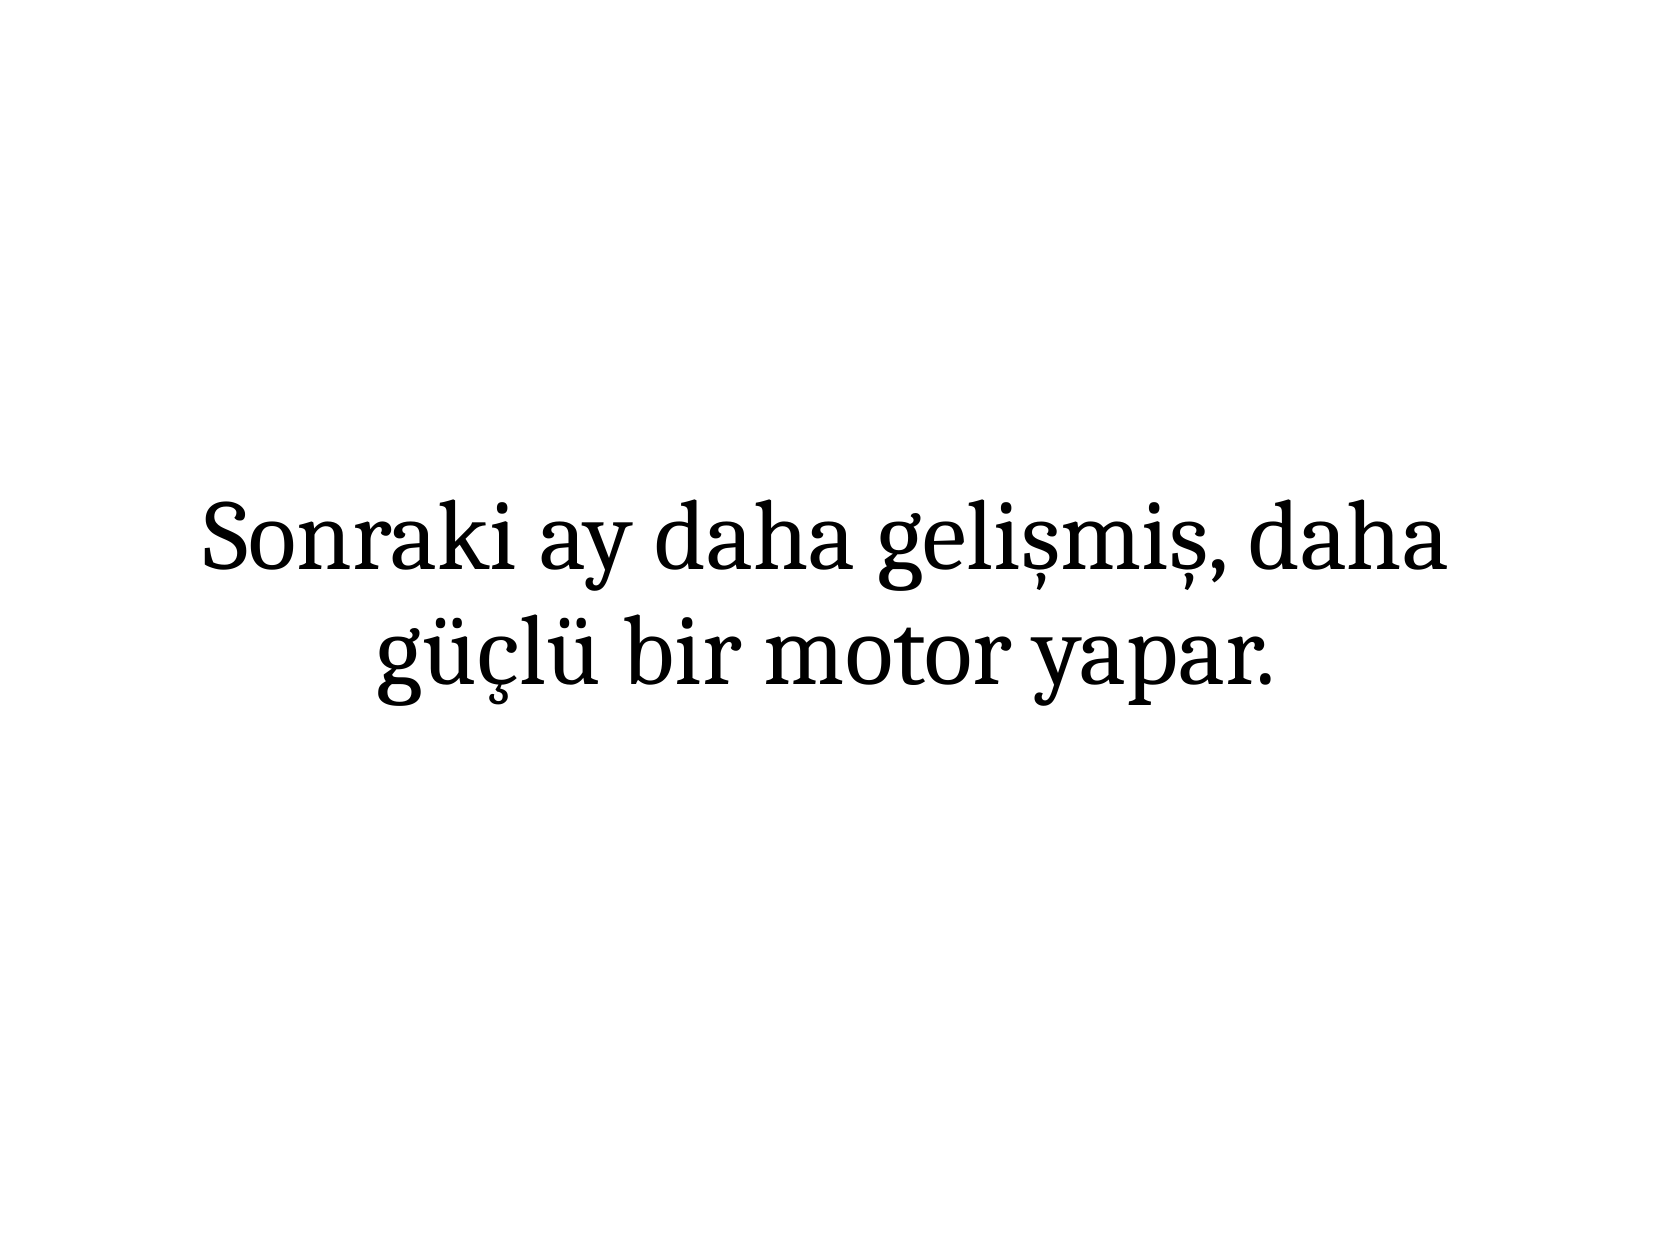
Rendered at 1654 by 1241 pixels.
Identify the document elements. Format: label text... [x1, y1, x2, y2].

title Sonraki ay daha gelişmiş, daha güçlü bir motor yapar. [82, 273, 1571, 916]
